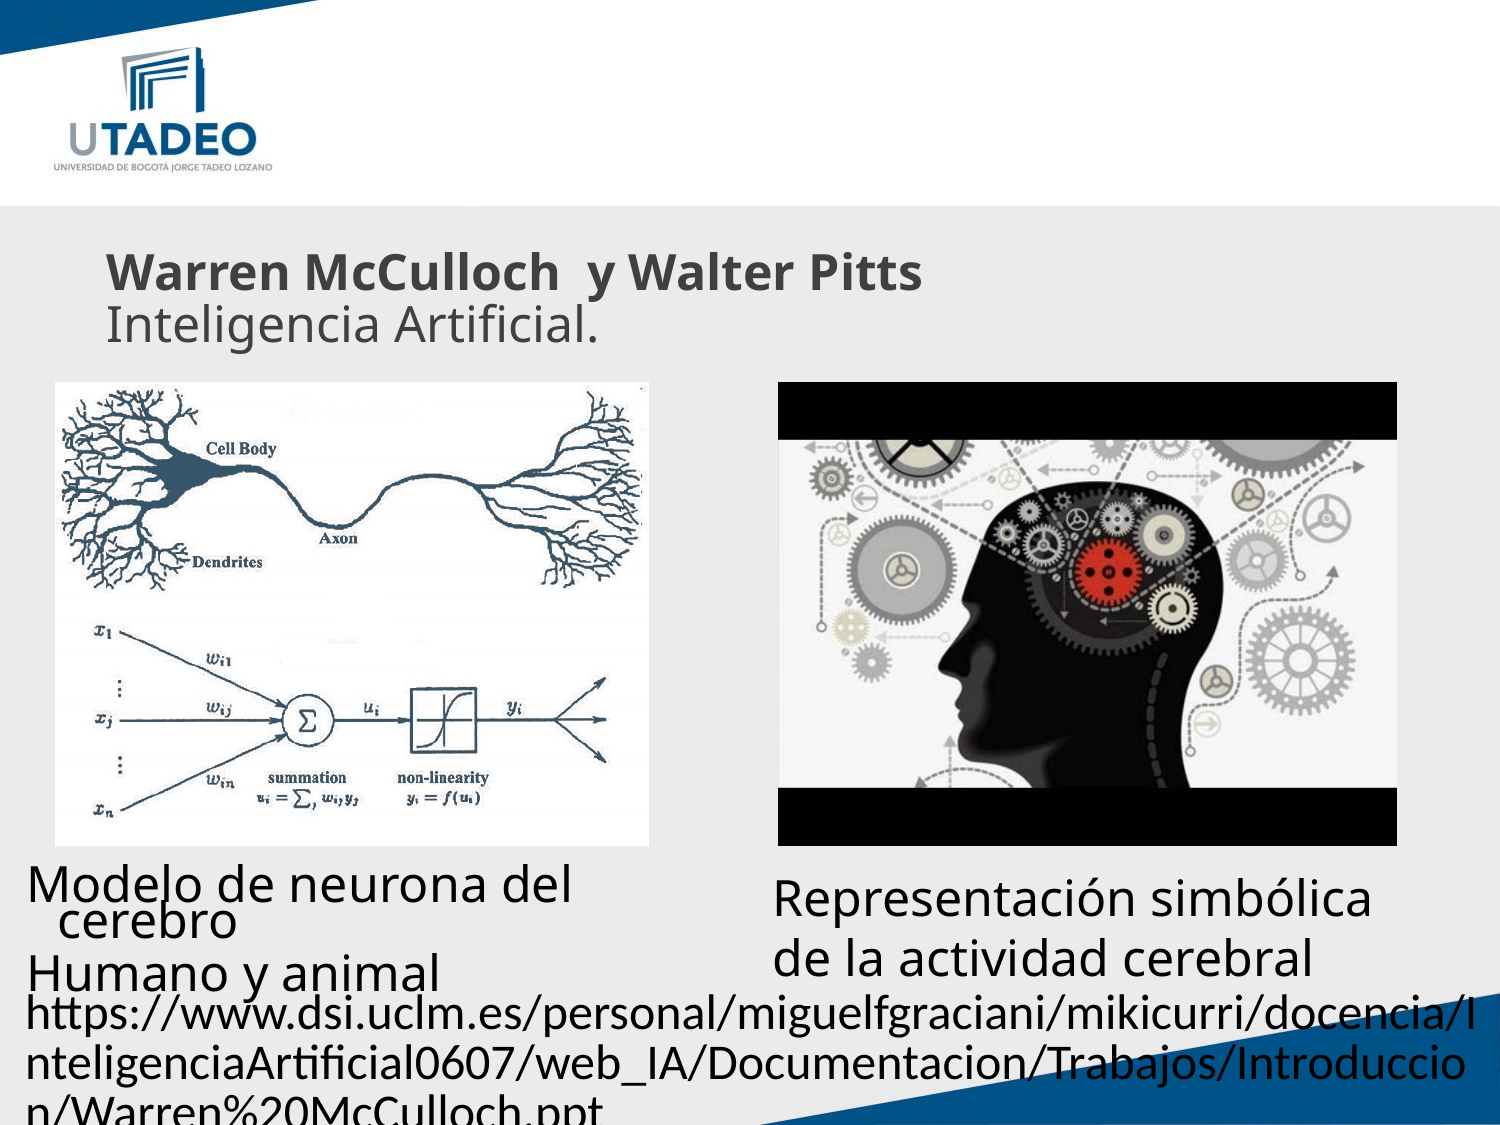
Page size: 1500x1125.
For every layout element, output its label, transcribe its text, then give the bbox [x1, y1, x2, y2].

picture [778, 382, 1397, 846]
text_box Warren McCulloch y Walter Pitts Inteligencia Artificial. [85, 254, 1407, 362]
picture [55, 382, 649, 846]
text_box Modelo de neurona del cerebro Humano y animal [4, 866, 758, 974]
text_box [55, 361, 86, 468]
text_box https://www.dsi.uclm.es/personal/miguelfgraciani/mikicurri/docencia/InteligenciaArtificial0607/web_IA/Documentacion/Trabajos/Introduccion/Warren%20McCulloch.ppt [10, 971, 1500, 1125]
text_box Representación simbólica de la actividad cerebral [757, 858, 1433, 971]
